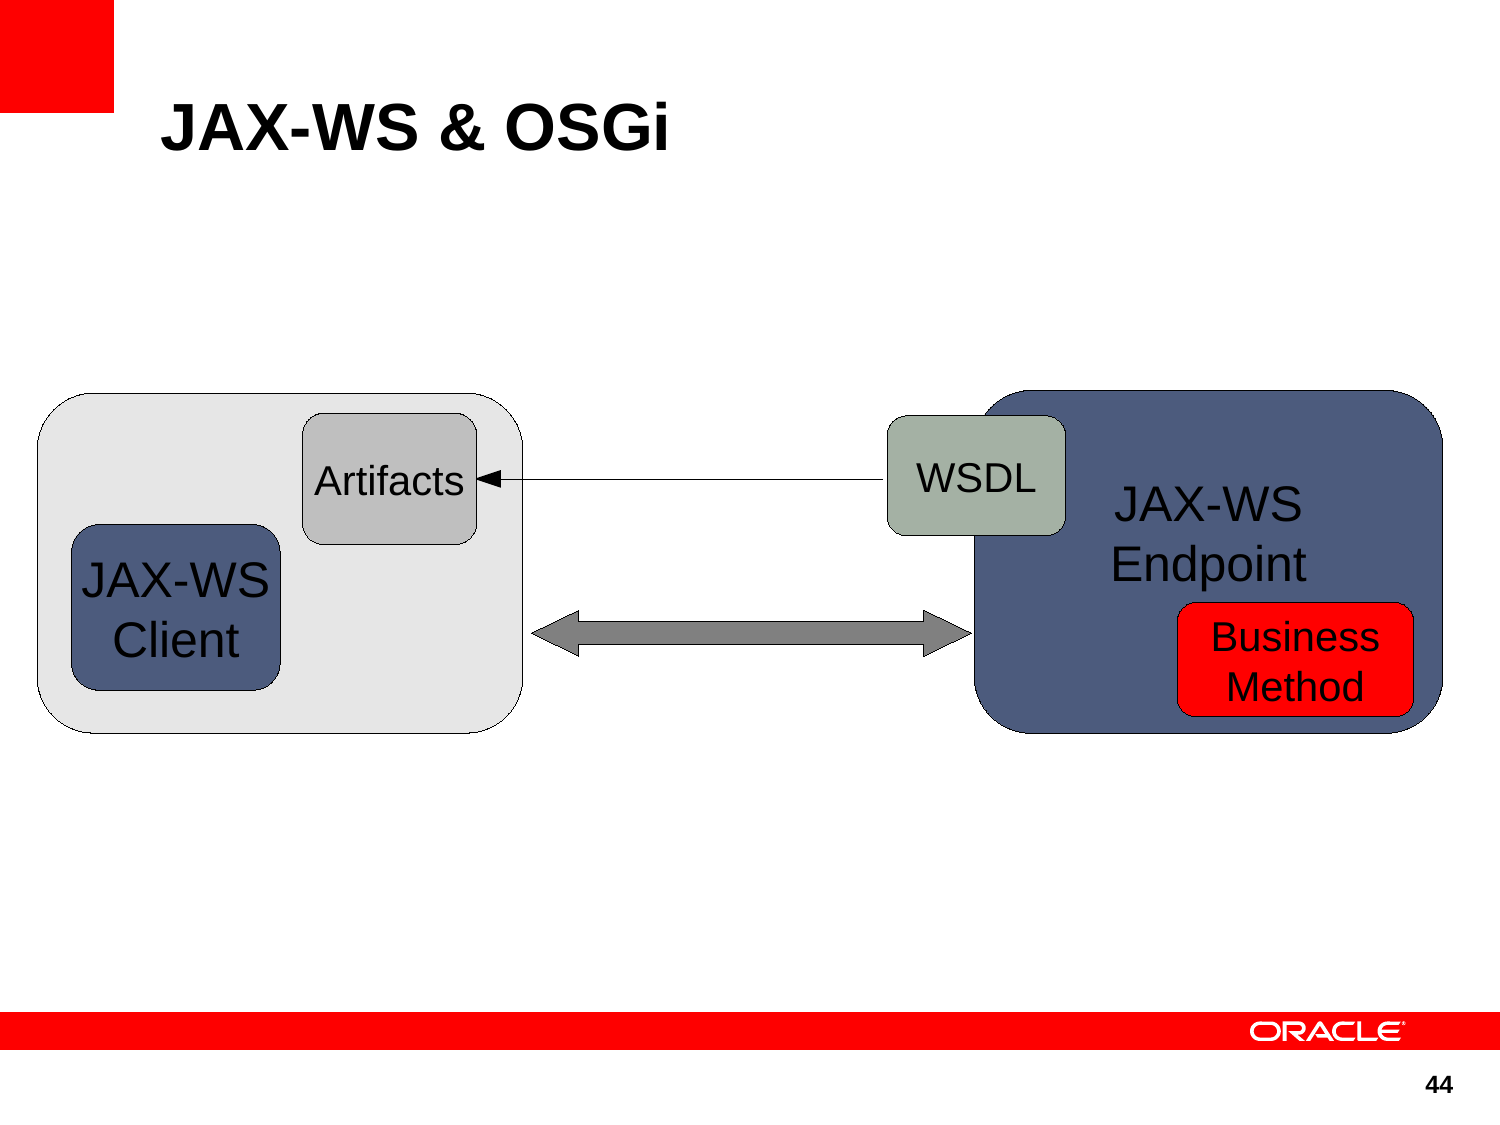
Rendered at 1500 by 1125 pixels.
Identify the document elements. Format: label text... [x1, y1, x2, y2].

text_box JAX-WS Client [71, 524, 281, 691]
text_box WSDL [887, 415, 1066, 536]
text_box Business Method [1177, 602, 1414, 717]
title JAX-WS & OSGi [145, 42, 1390, 213]
text_box [531, 610, 972, 657]
text_box Artifacts [302, 413, 477, 545]
picture [0, 1012, 1500, 1050]
text_box JAX-WS Endpoint [974, 390, 1443, 734]
text_box [37, 393, 523, 734]
picture [0, 0, 114, 113]
